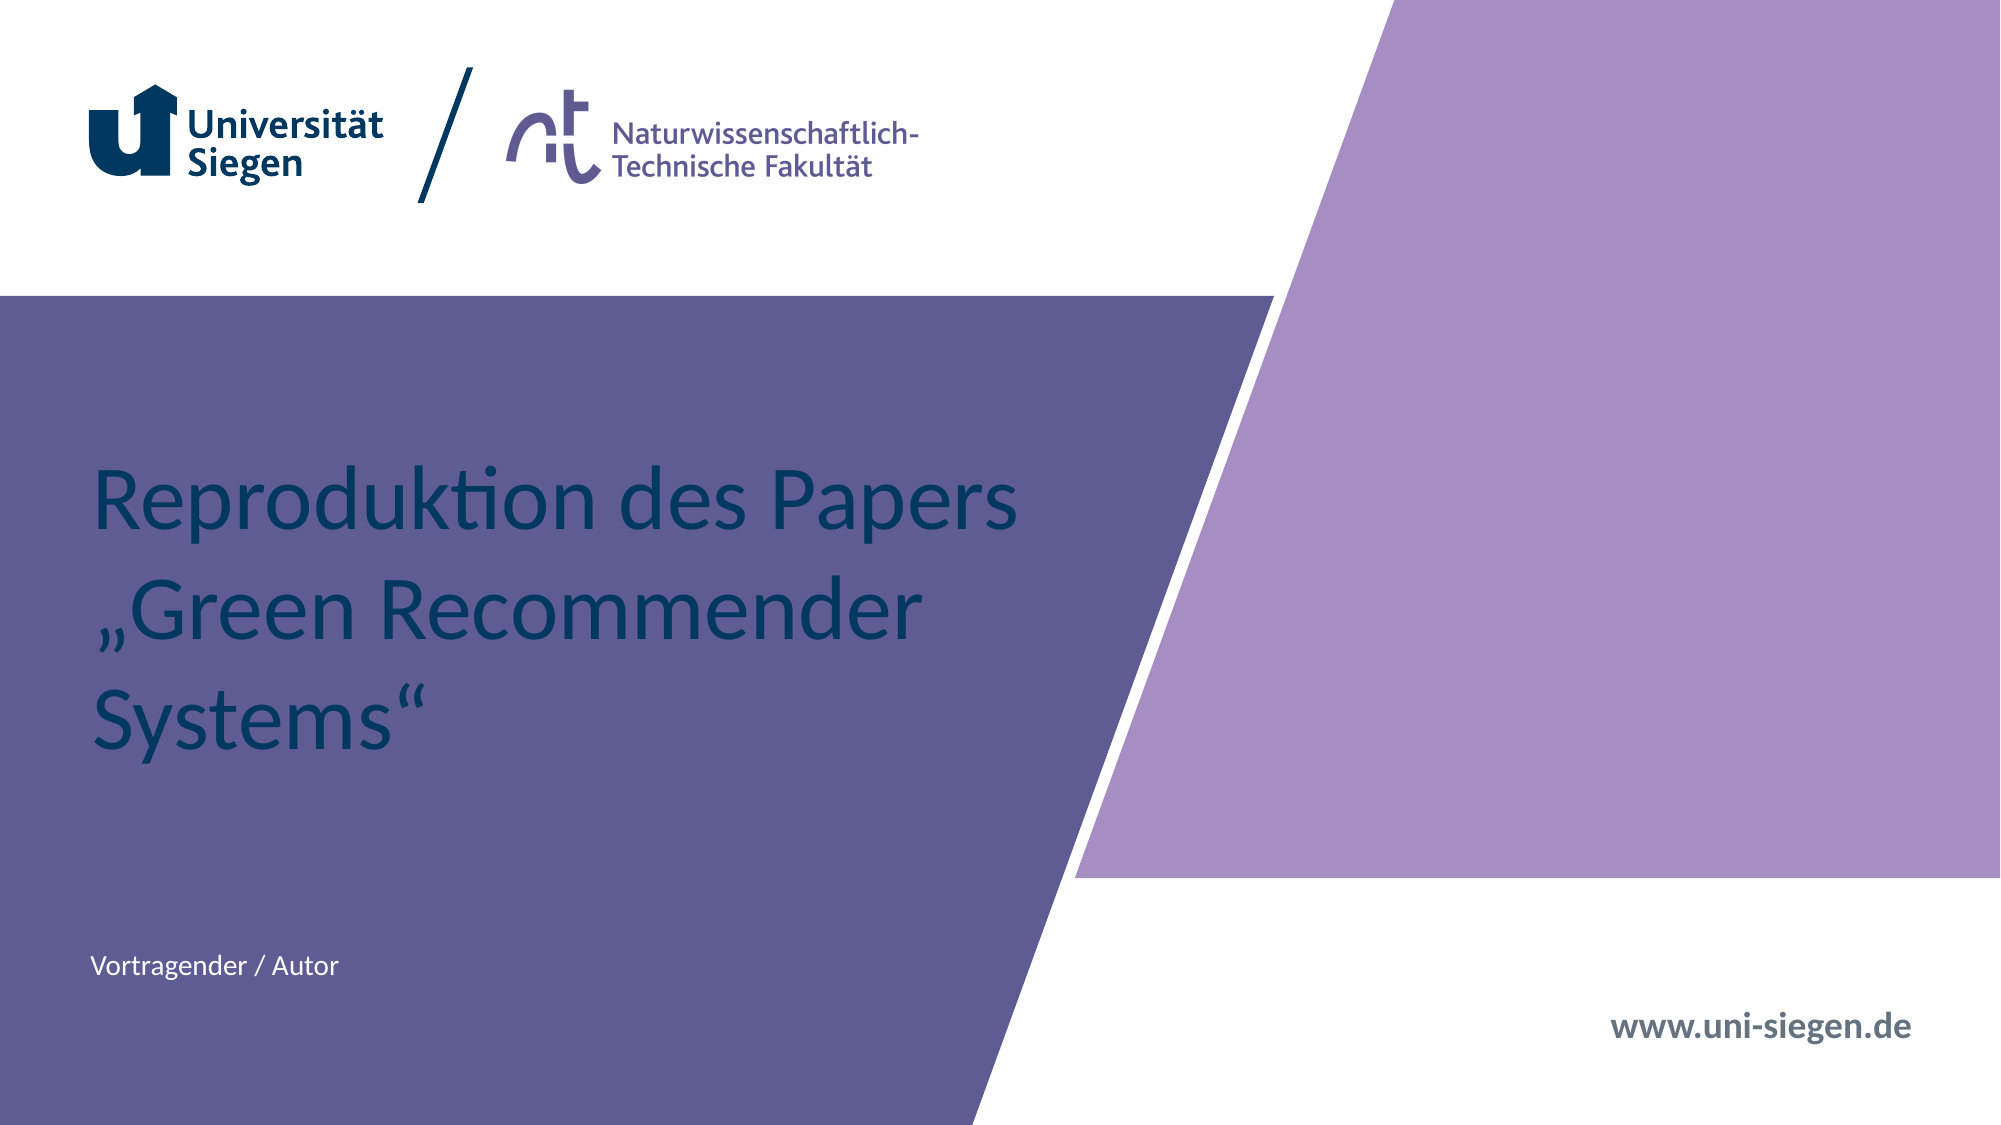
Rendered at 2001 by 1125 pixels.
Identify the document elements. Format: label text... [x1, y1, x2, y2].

list Vortragender / Autor [90, 940, 540, 988]
picture [484, 67, 937, 204]
title Reproduktion des Papers „Green Recommender Systems“ [92, 326, 1049, 768]
